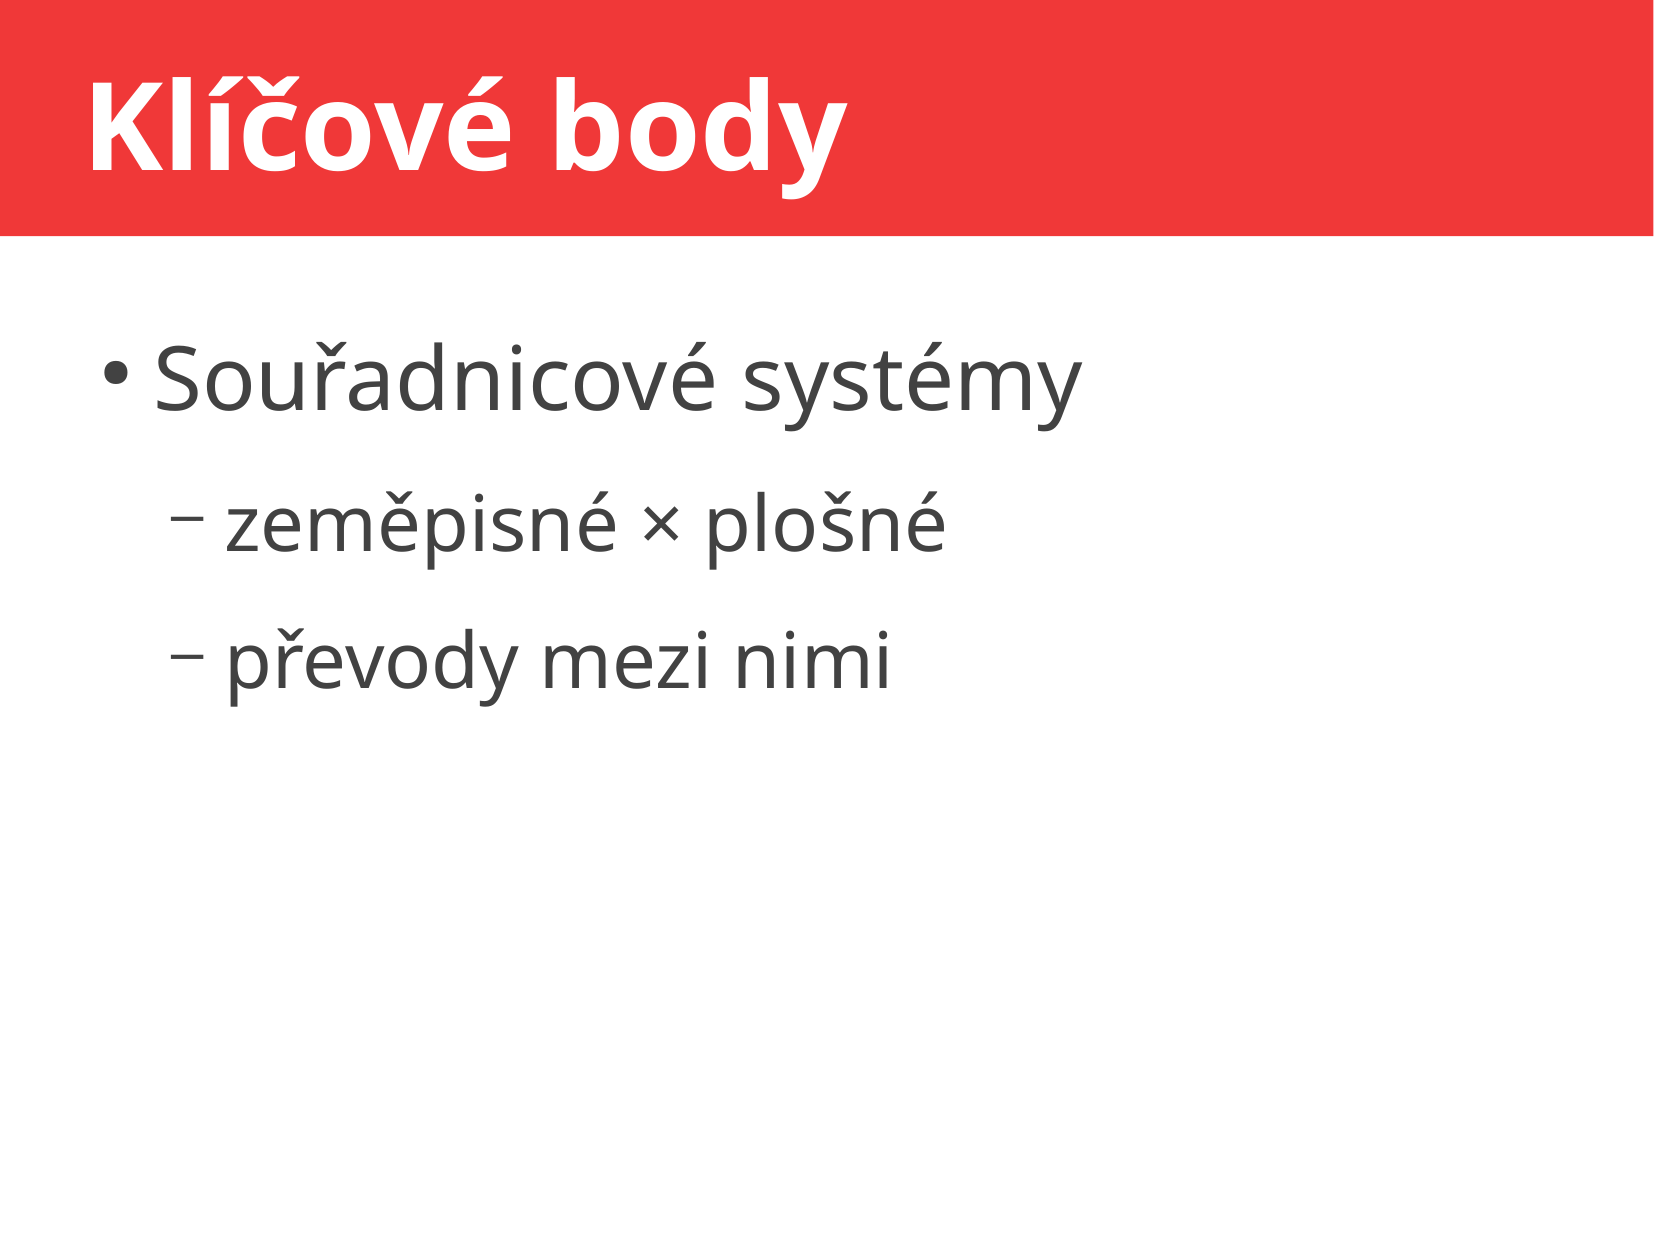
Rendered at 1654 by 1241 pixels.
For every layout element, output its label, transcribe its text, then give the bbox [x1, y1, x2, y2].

title Klíčové body [82, 19, 1571, 227]
list Souřadnicové systémy zeměpisné × plošné převody mezi nimi [82, 314, 1563, 1080]
